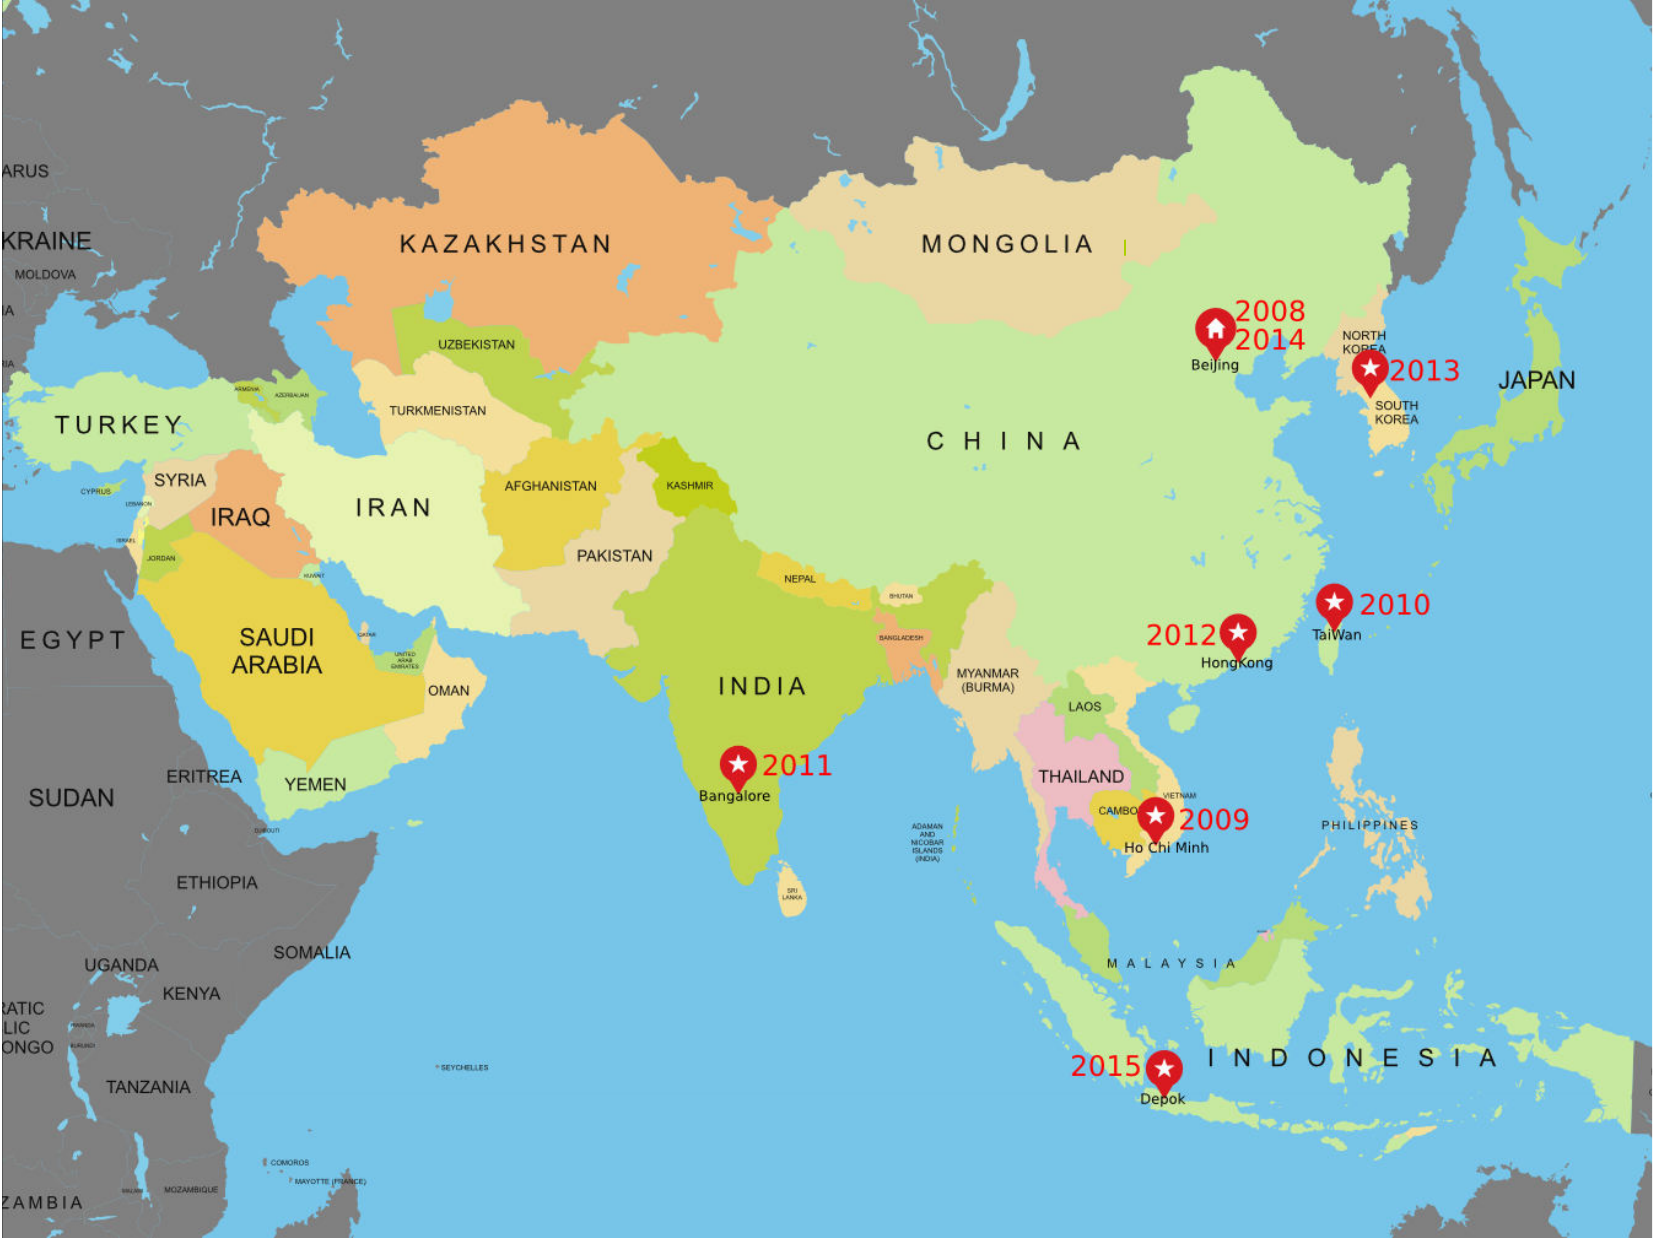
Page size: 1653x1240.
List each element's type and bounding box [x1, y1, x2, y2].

text_box [2, 0, 1652, 1238]
